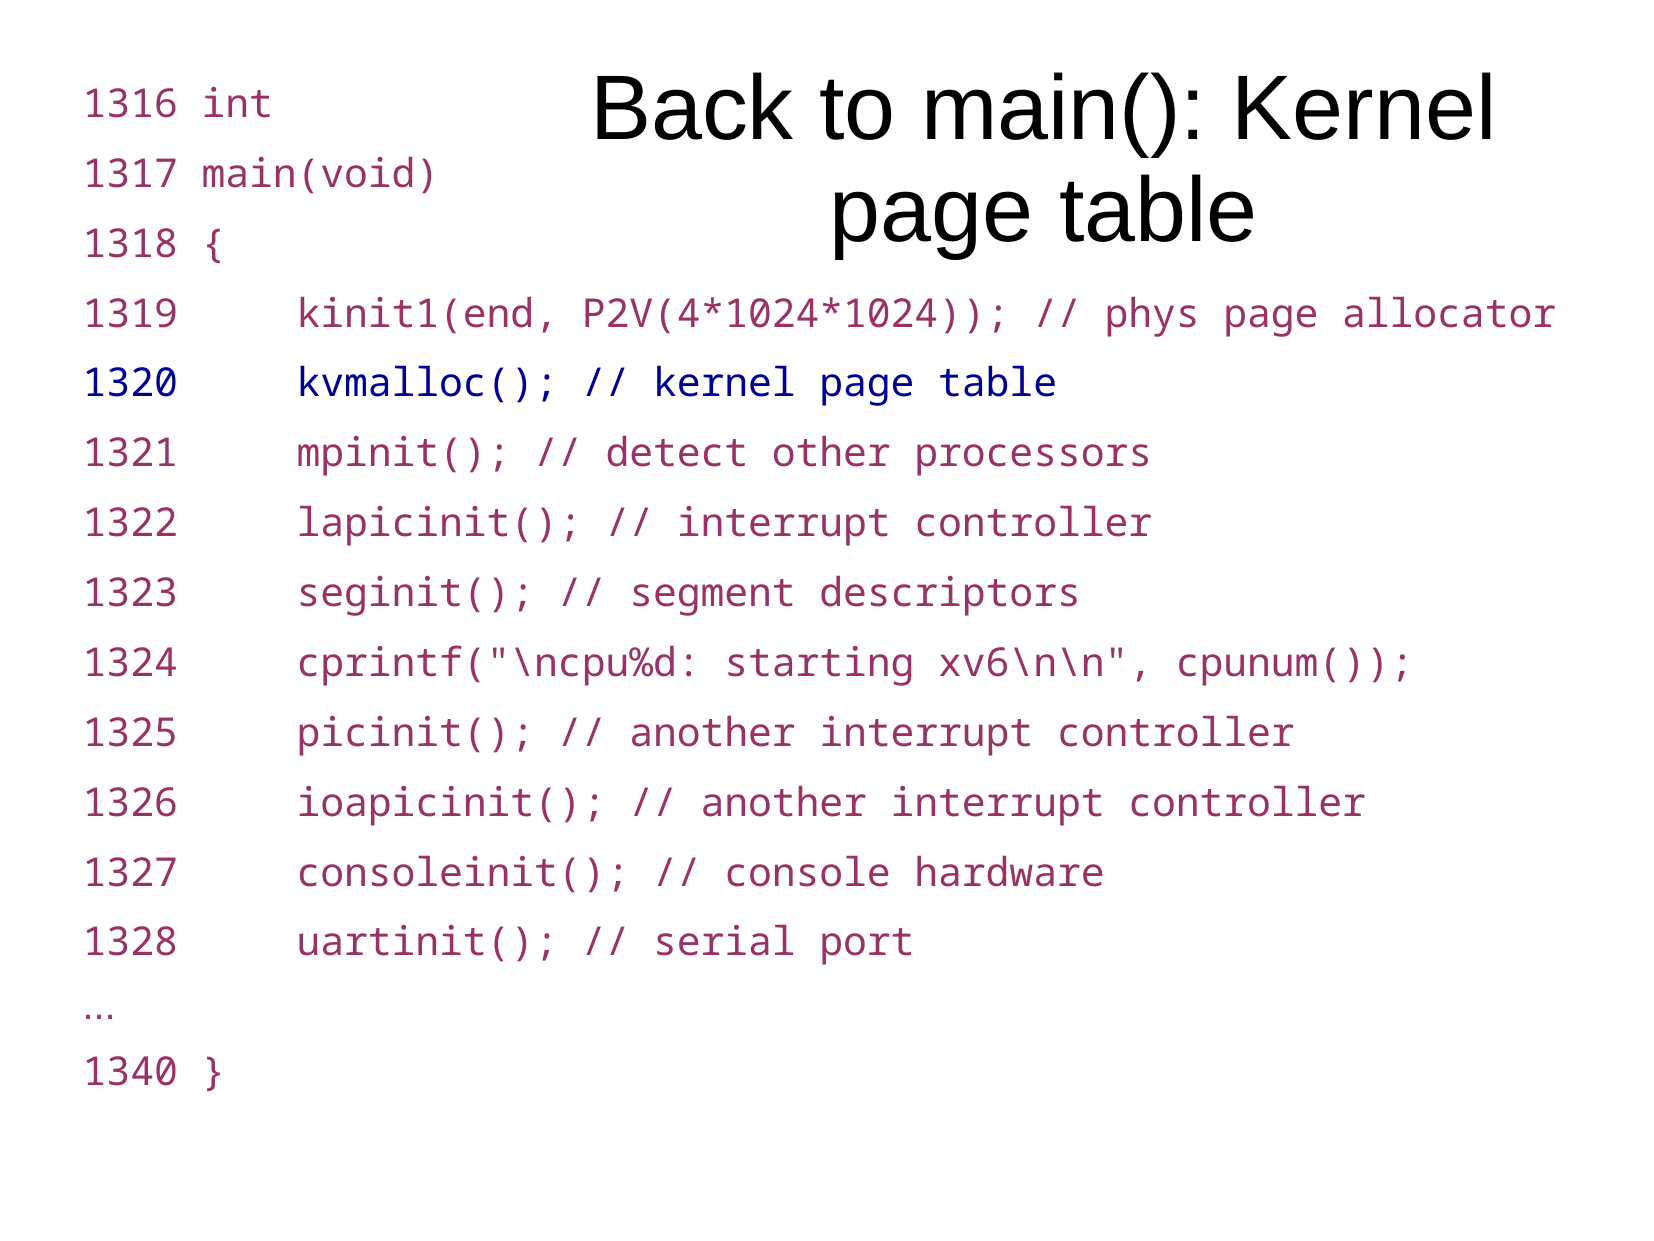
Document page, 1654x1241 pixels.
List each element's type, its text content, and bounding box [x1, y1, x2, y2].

list 1316 int 1317 main(void) 1318 { 1319 kinit1(end, P2V(4*1024*1024)); // phys page allocator 1320 kvmalloc(); // kernel page table 1321 mpinit(); // detect other processors 1322 lapicinit(); // interrupt controller 1323 seginit(); // segment descriptors 1324 cprintf("\ncpu%d: starting xv6\n\n", cpunum()); 1325 picinit(); // another interrupt controller 1326 ioapicinit(); // another interrupt controller 1327 consoleinit(); // console hardware 1328 uartinit(); // serial port ... 1340 } [82, 75, 1571, 1163]
title Back to main(): Kernel page table [525, 55, 1564, 263]
